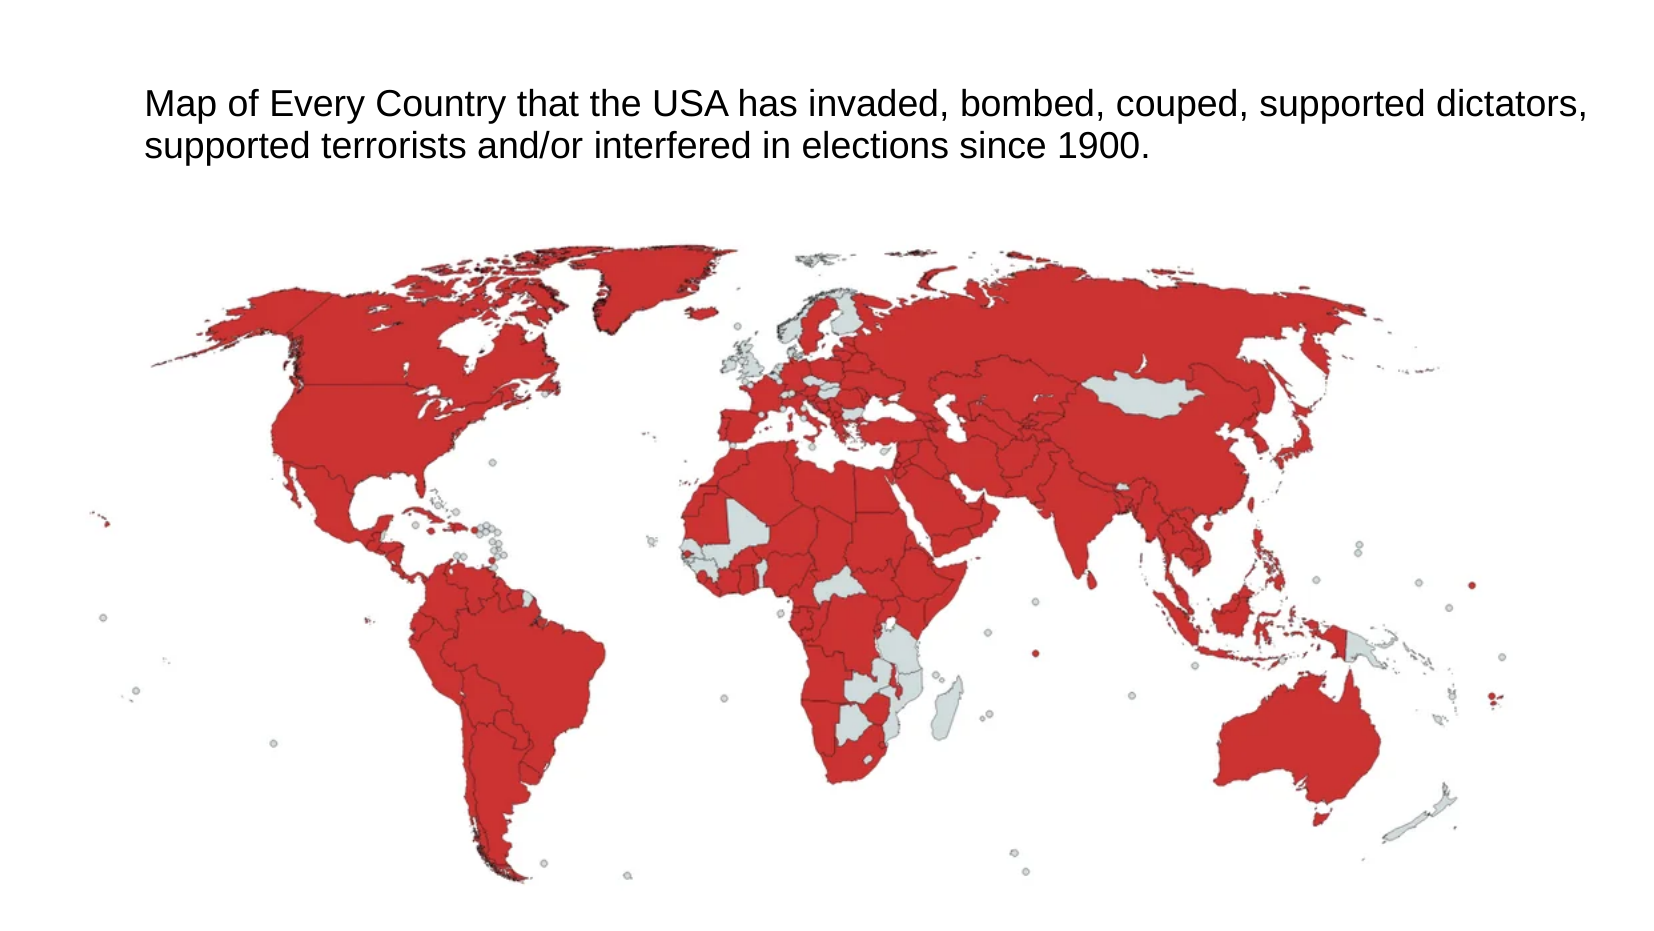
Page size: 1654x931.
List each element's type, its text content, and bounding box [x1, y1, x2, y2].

picture [75, 224, 1513, 896]
text_box Map of Every Country that the USA has invaded, bombed, couped, supported dictators, supported terrorists and/or interfered in elections since 1900. [129, 75, 1654, 188]
